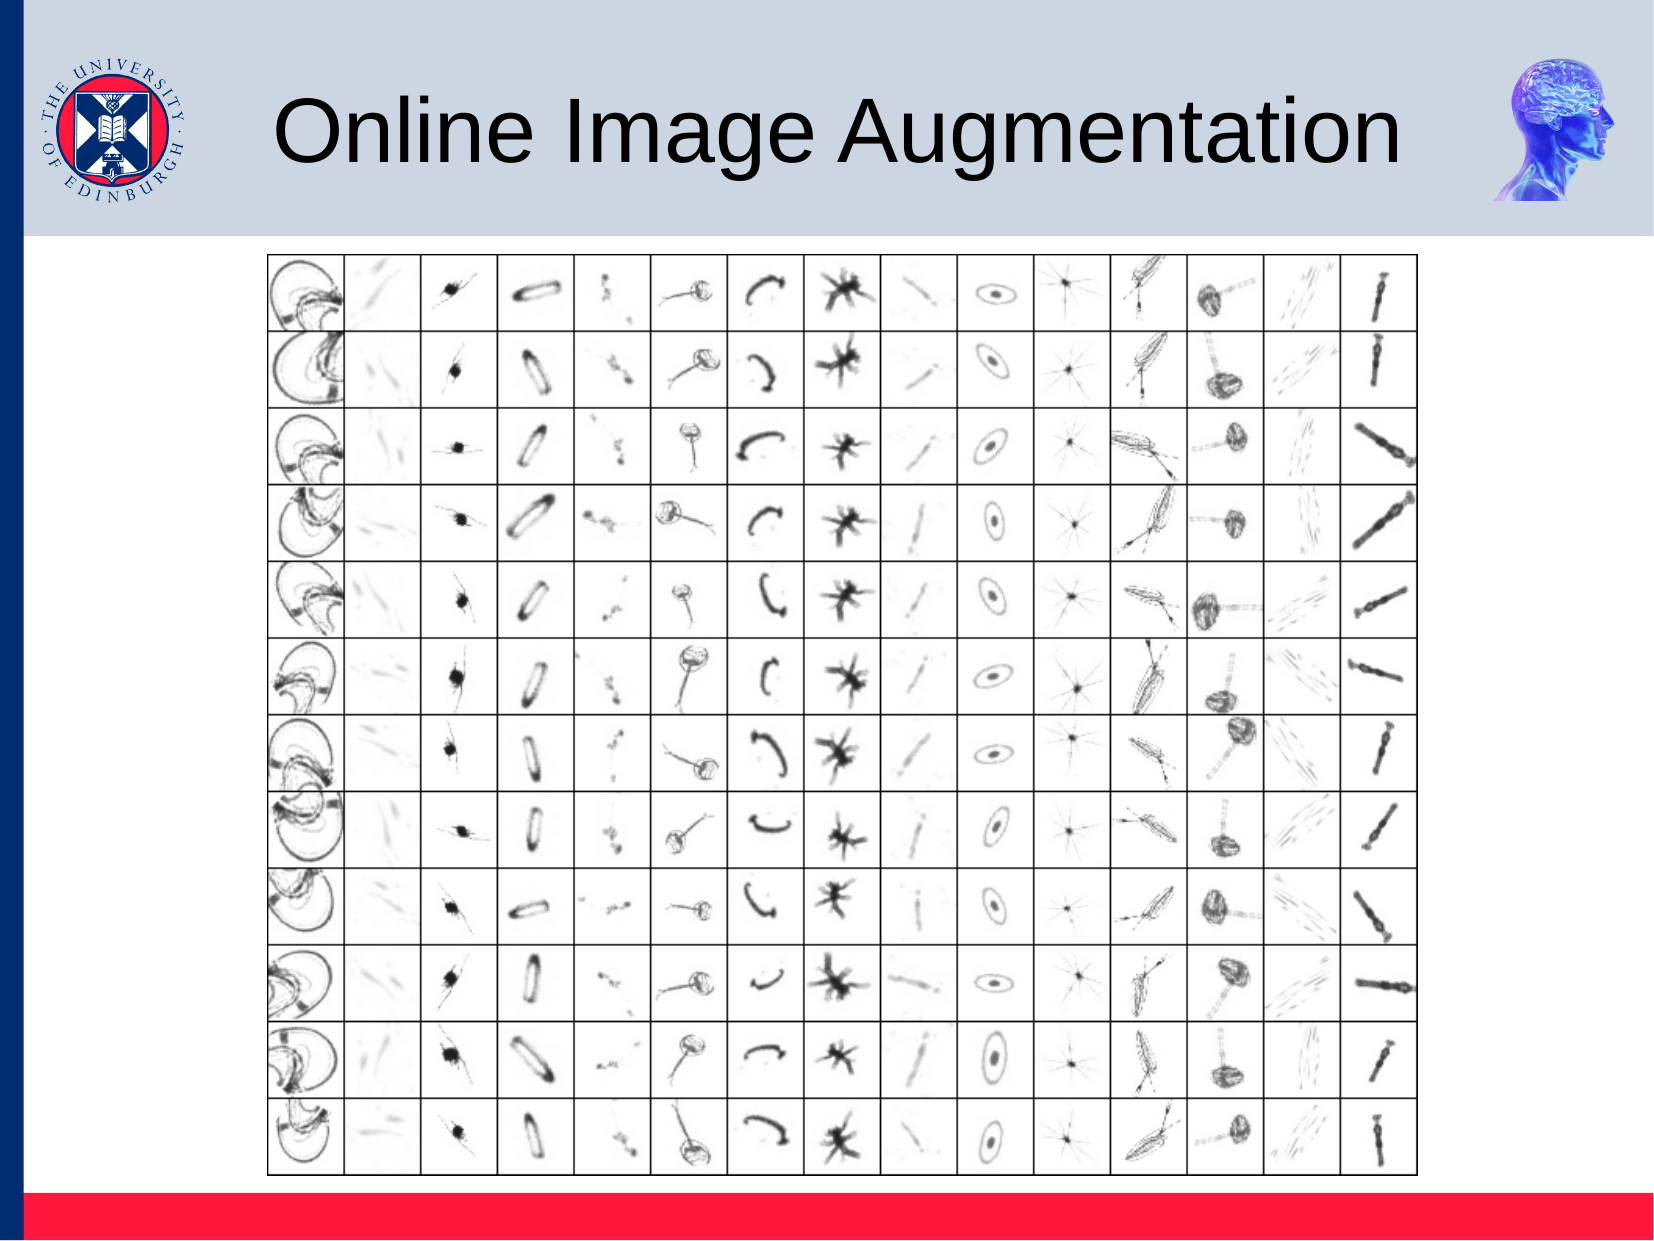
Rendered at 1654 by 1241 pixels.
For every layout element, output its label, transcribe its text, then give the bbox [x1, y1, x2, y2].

title Online Image Augmentation [183, 49, 1494, 213]
picture [1494, 58, 1615, 201]
picture [267, 254, 1418, 1176]
picture [38, 56, 183, 205]
